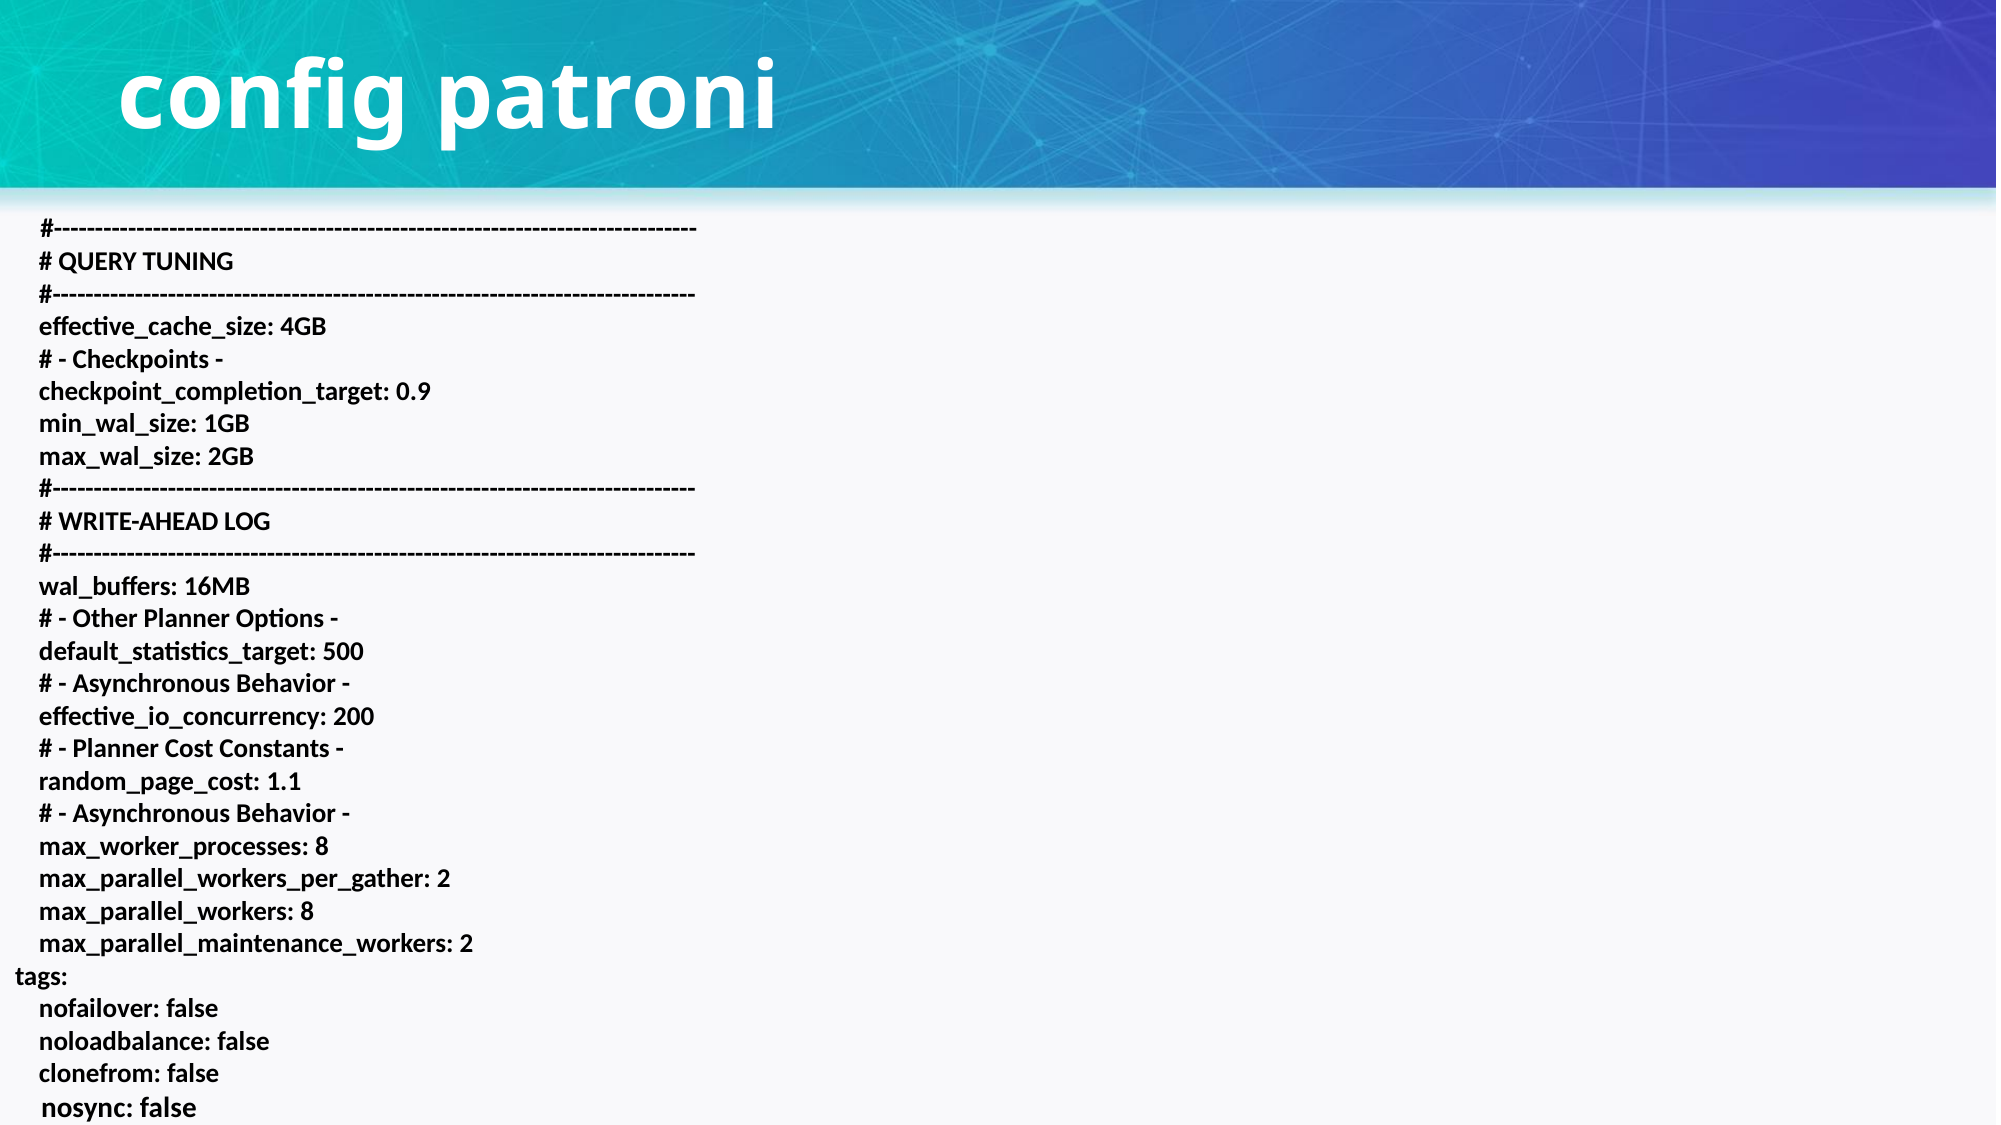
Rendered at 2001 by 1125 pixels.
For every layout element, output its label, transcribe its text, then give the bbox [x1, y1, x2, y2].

text_box #------------------------------------------------------------------------------ # QUERY TUNING #------------------------------------------------------------------------------ effective_cache_size: 4GB # - Checkpoints - checkpoint_completion_target: 0.9 min_wal_size: 1GB max_wal_size: 2GB #------------------------------------------------------------------------------ # WRITE-AHEAD LOG #------------------------------------------------------------------------------ wal_buffers: 16MB # - Other Planner Options - default_statistics_target: 500 # - Asynchronous Behavior - effective_io_concurrency: 200 # - Planner Cost Constants - random_page_cost: 1.1 # - Asynchronous Behavior - max_worker_processes: 8 max_parallel_workers_per_gather: 2 max_parallel_workers: 8 max_parallel_maintenance_workers: 2 tags: nofailover: false noloadbalance: false clonefrom: false nosync: false [0, 193, 1996, 1125]
text_box config patroni [368, 87, 389, 118]
text_box config patroni [117, 57, 1882, 140]
picture [0, 0, 1996, 193]
text_box config patroni [455, 87, 475, 118]
